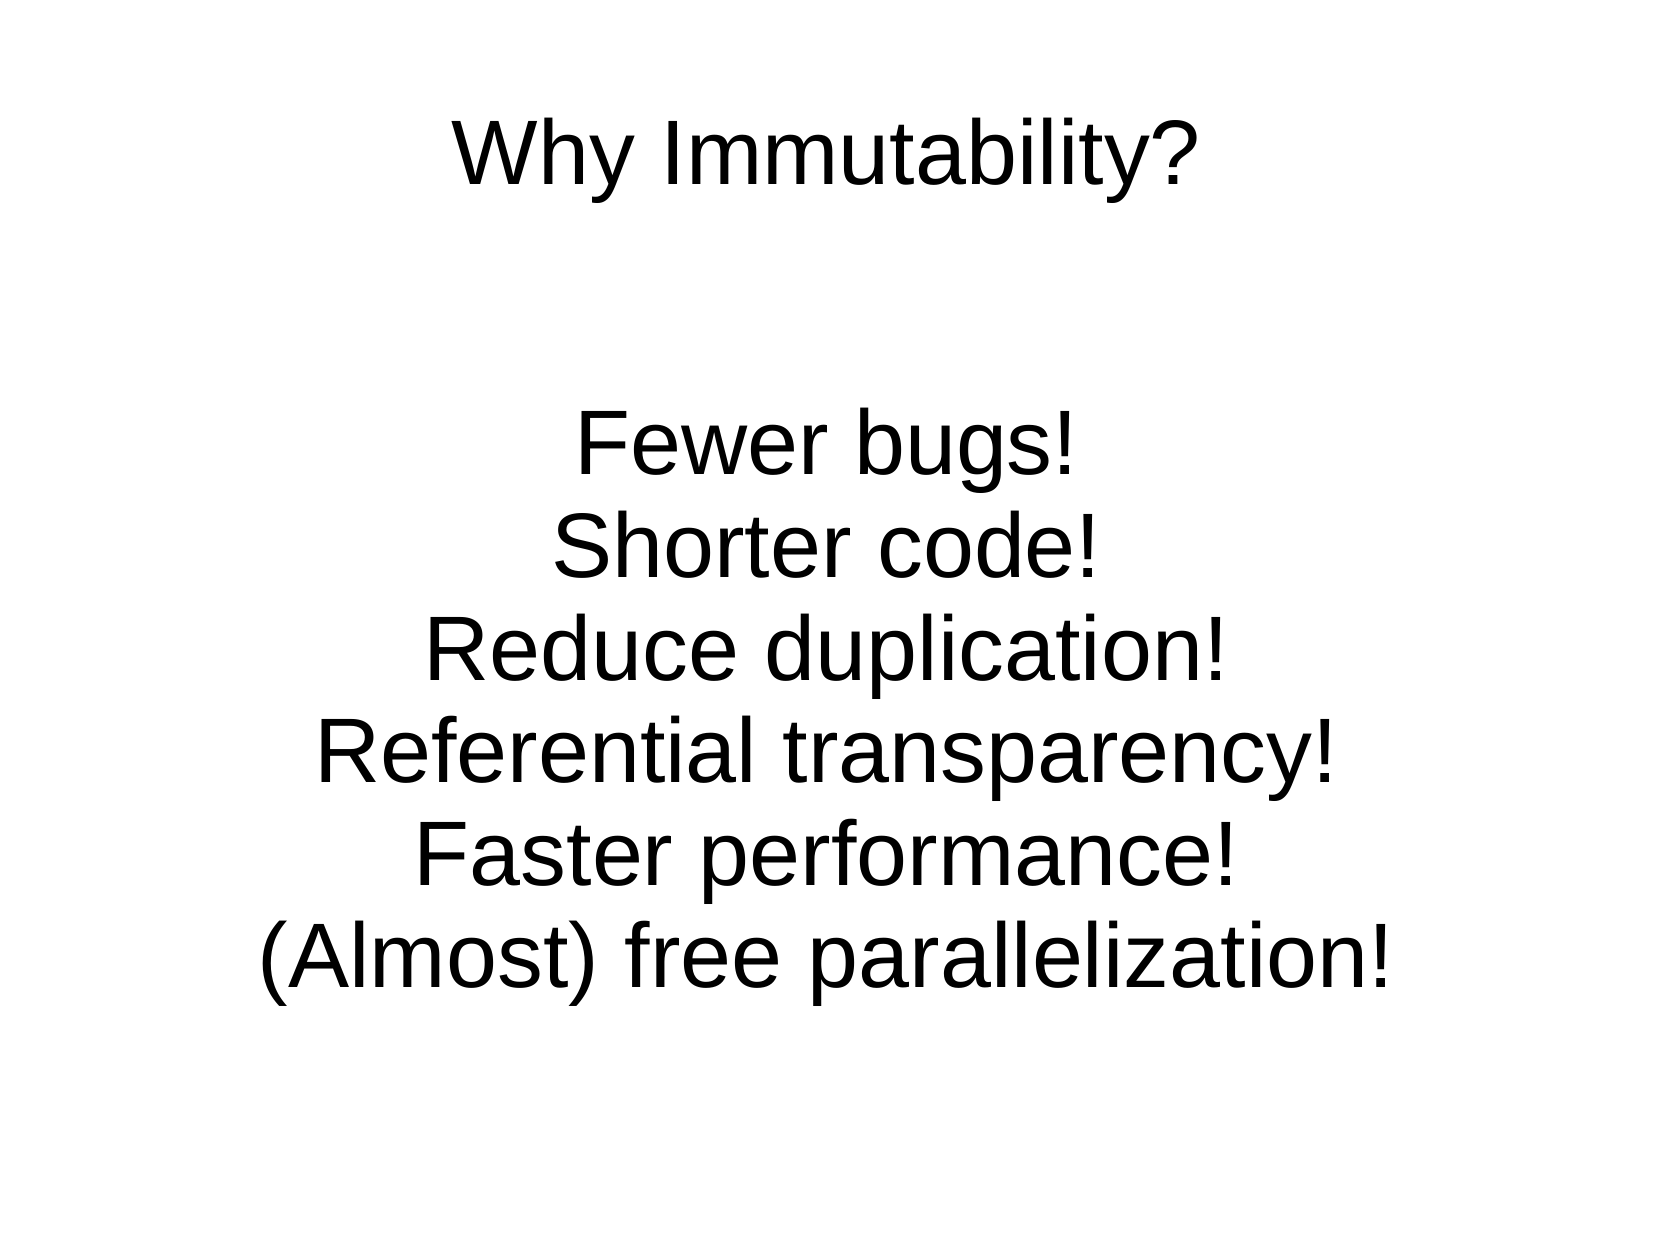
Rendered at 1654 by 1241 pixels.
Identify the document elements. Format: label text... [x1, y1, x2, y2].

title Why Immutability? [82, 56, 1571, 250]
subtitle Fewer bugs! Shorter code! Reduce duplication! Referential transparency! Faster performance! (Almost) free parallelization! [82, 297, 1571, 1102]
